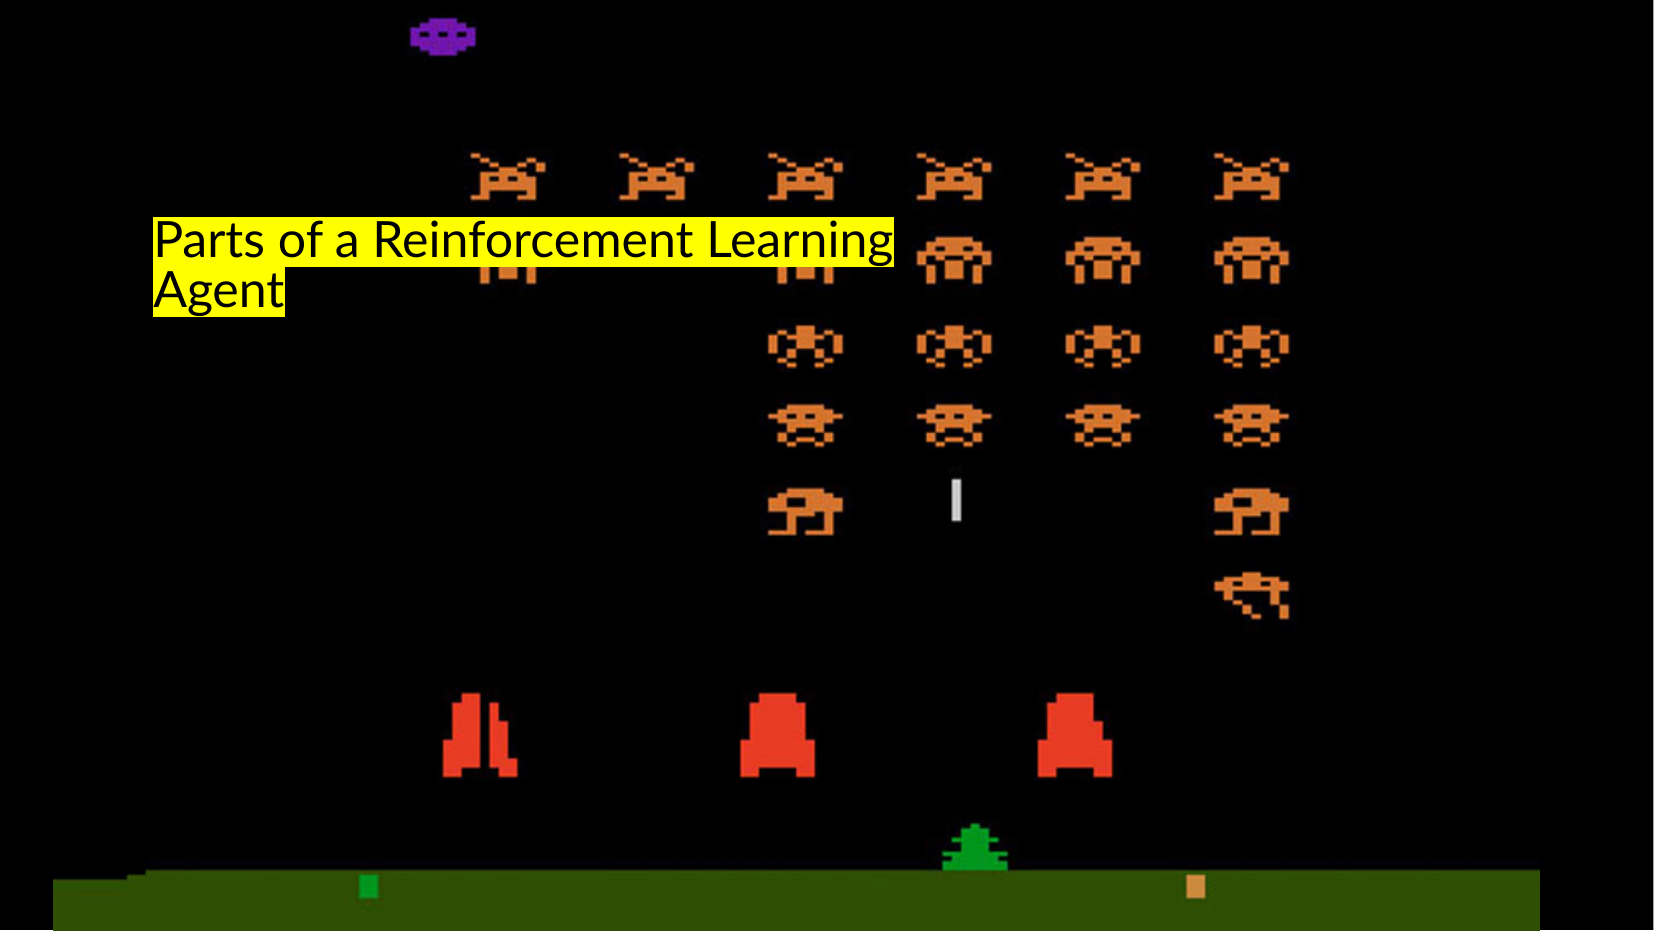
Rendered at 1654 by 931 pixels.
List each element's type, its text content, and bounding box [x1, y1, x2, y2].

picture [53, 0, 1540, 931]
list Parts of a Reinforcement Learning Agent [82, 217, 993, 839]
